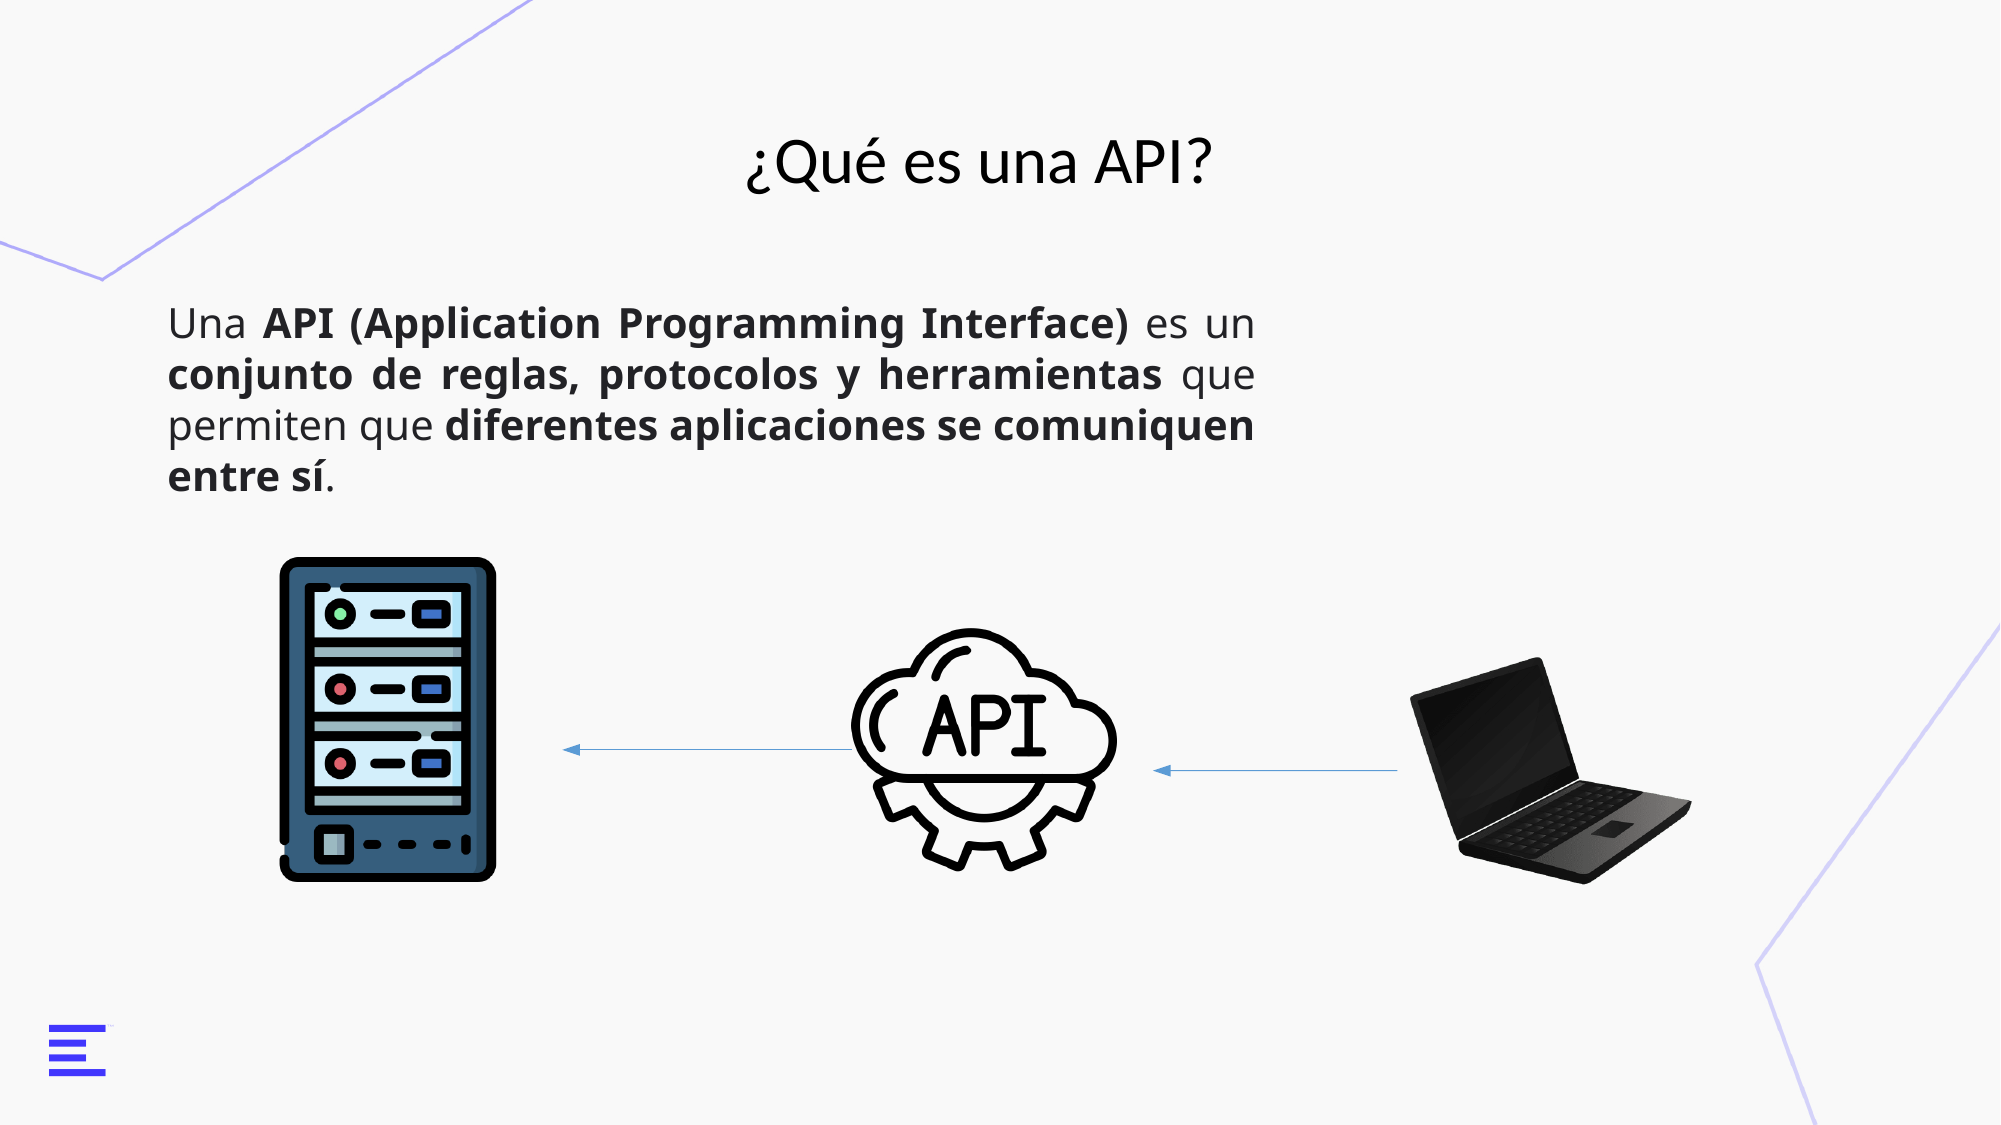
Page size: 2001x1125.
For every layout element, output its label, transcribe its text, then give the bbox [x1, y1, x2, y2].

list Una API (Application Programming Interface) es un conjunto de reglas, protocolos y herramientas que permiten que diferentes aplicaciones se comuniquen entre sí. [152, 289, 1271, 755]
text_box ¿Qué es una API? [728, 109, 1324, 206]
picture [225, 557, 550, 883]
picture [1397, 617, 1704, 924]
picture [851, 617, 1117, 883]
